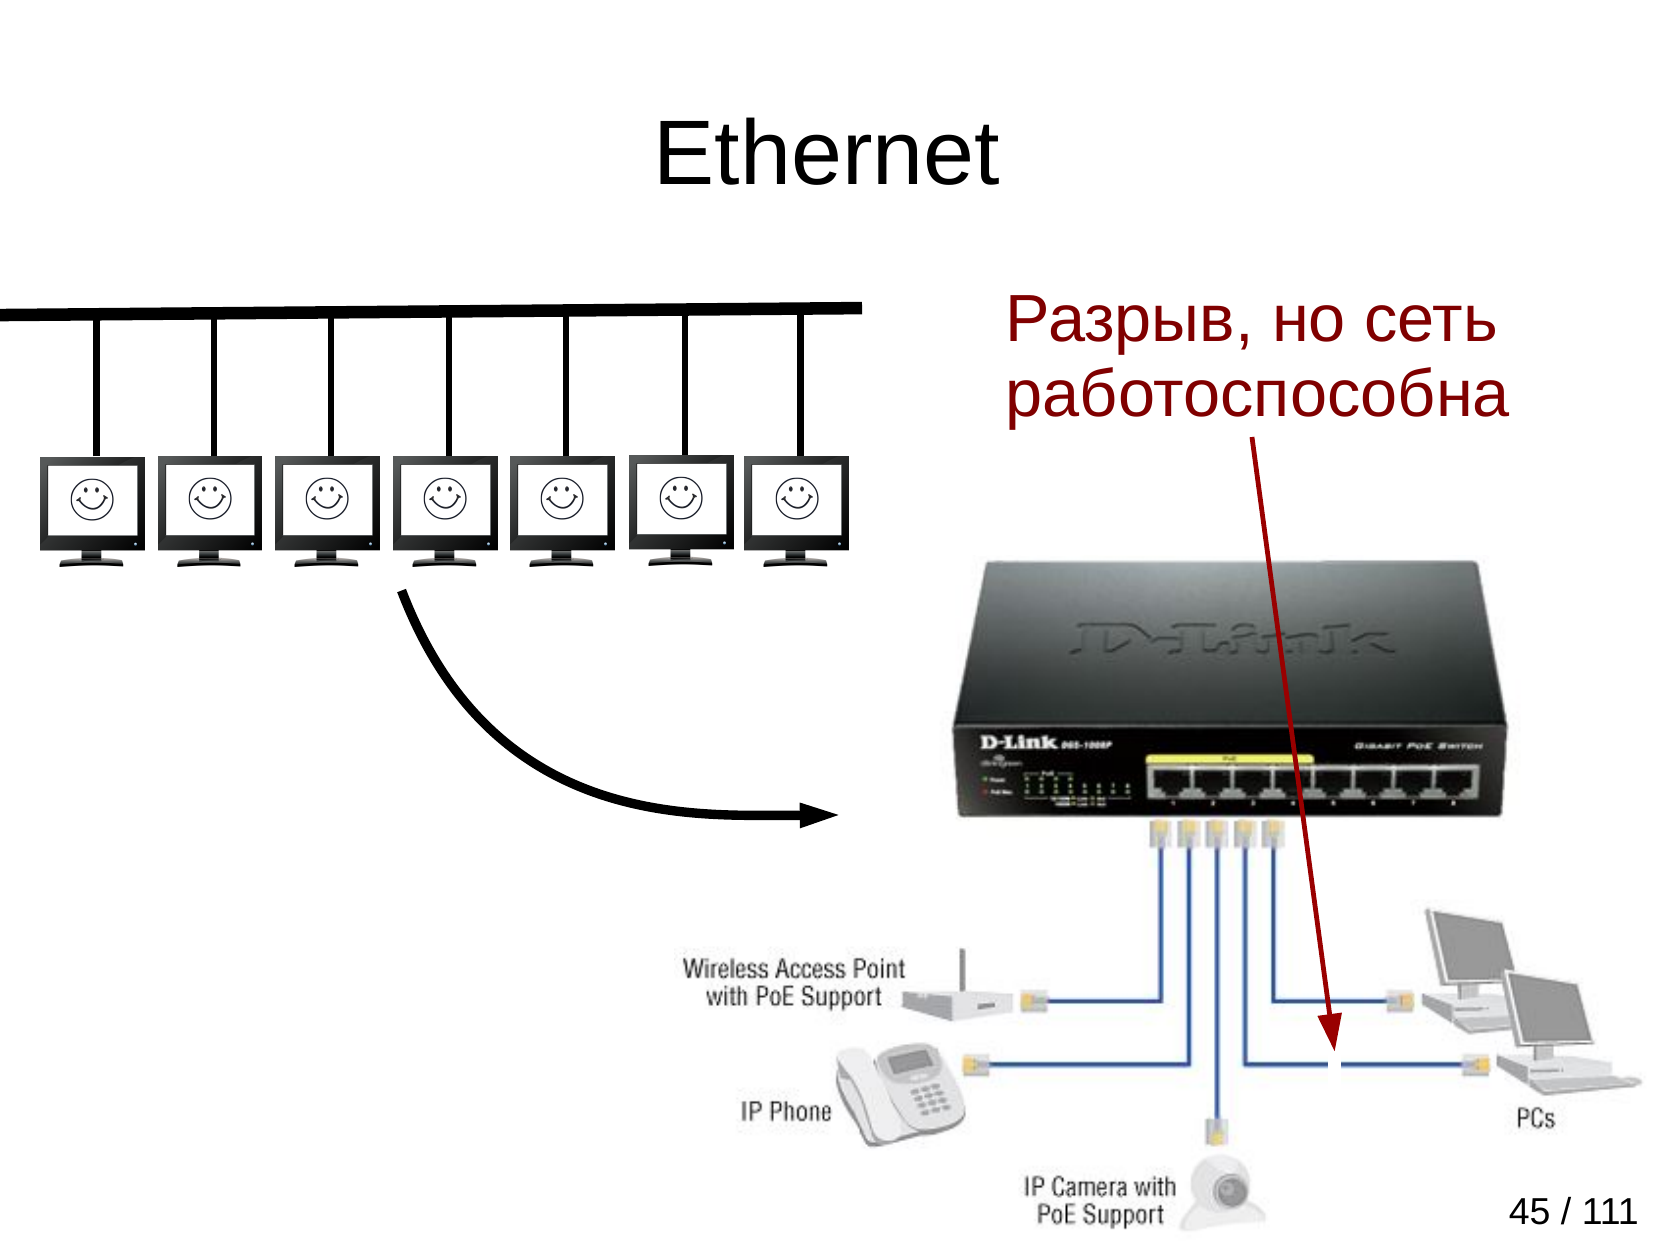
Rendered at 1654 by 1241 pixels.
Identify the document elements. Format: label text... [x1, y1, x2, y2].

text_box [645, 464, 715, 518]
text_box [291, 465, 361, 519]
text_box [173, 465, 244, 519]
title Ethernet [82, 49, 1571, 257]
text_box Разрыв, но сеть работоспособна [991, 273, 1527, 439]
picture [510, 456, 615, 567]
text_box [526, 465, 596, 519]
picture [393, 456, 498, 567]
picture [629, 455, 1654, 1241]
picture [275, 456, 380, 567]
picture [40, 457, 145, 567]
text_box <number> / 111 [1380, 1183, 1654, 1241]
text_box [56, 466, 126, 520]
text_box [409, 465, 479, 519]
picture [158, 456, 262, 567]
text_box [760, 465, 831, 519]
